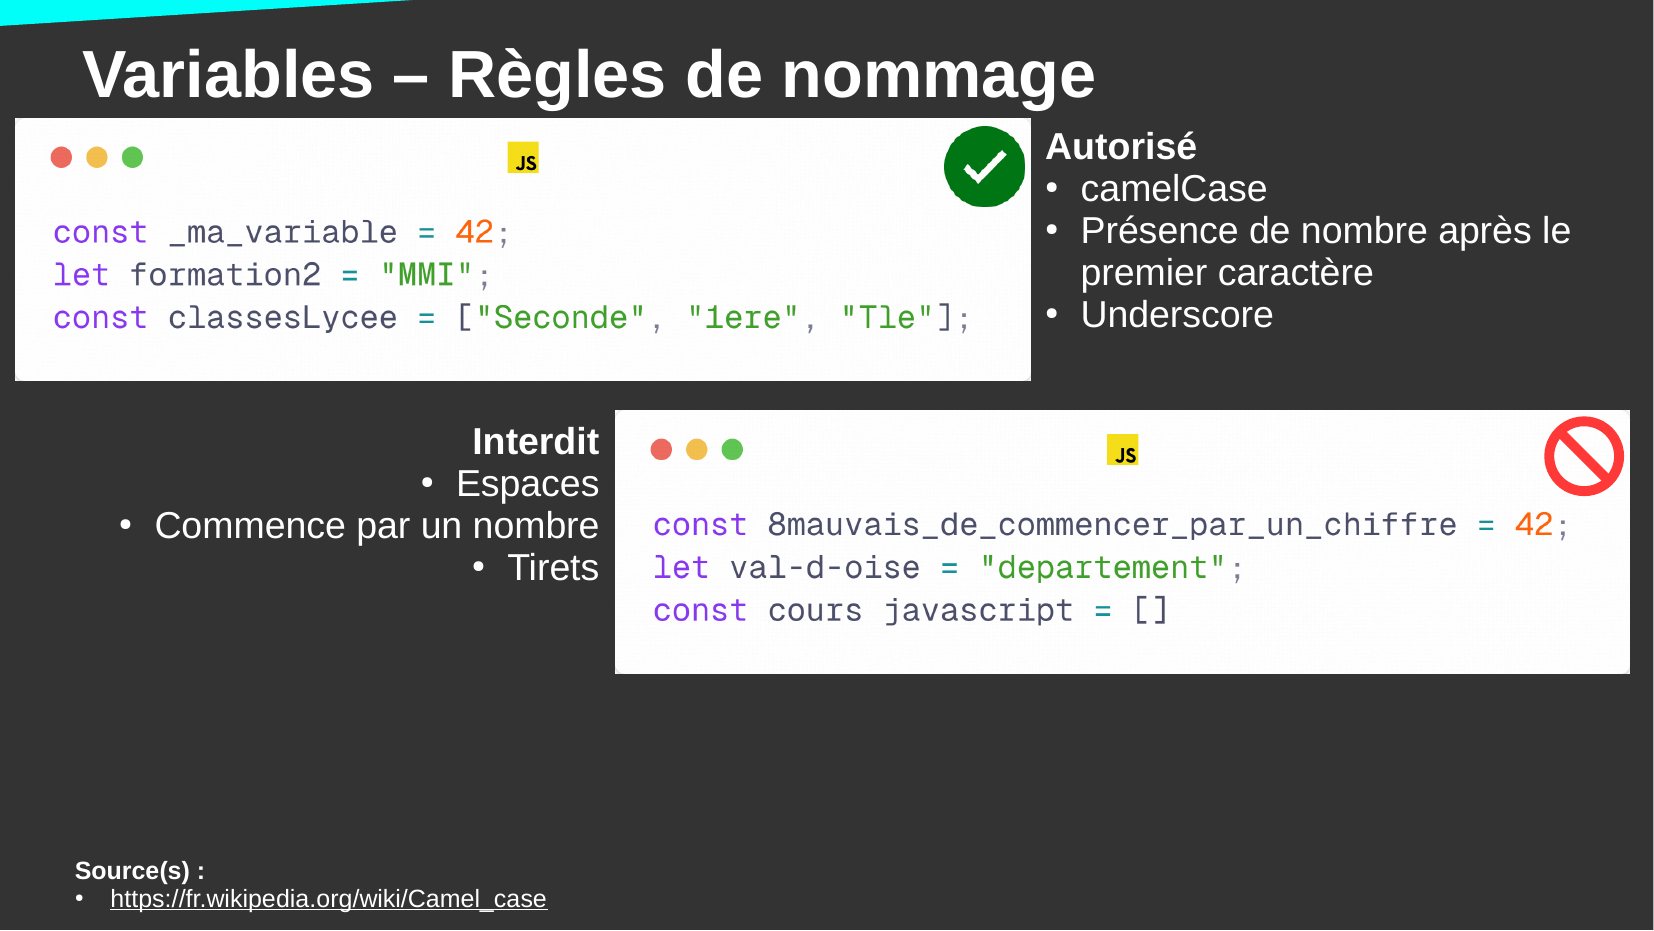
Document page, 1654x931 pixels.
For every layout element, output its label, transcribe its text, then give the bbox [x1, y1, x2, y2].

text_box Autorisé camelCase Présence de nombre après le premier caractère Underscore [1030, 118, 1610, 343]
picture [15, 118, 1031, 381]
picture [615, 410, 1630, 674]
text_box Interdit Espaces Commence par un nombre Tirets [35, 413, 615, 597]
text_box Source(s) : https://fr.wikipedia.org/wiki/Camel_case [60, 848, 697, 920]
title Variables – Règles de nommage [82, 37, 1571, 114]
text_box [0, 0, 413, 26]
text_box [1544, 416, 1625, 497]
